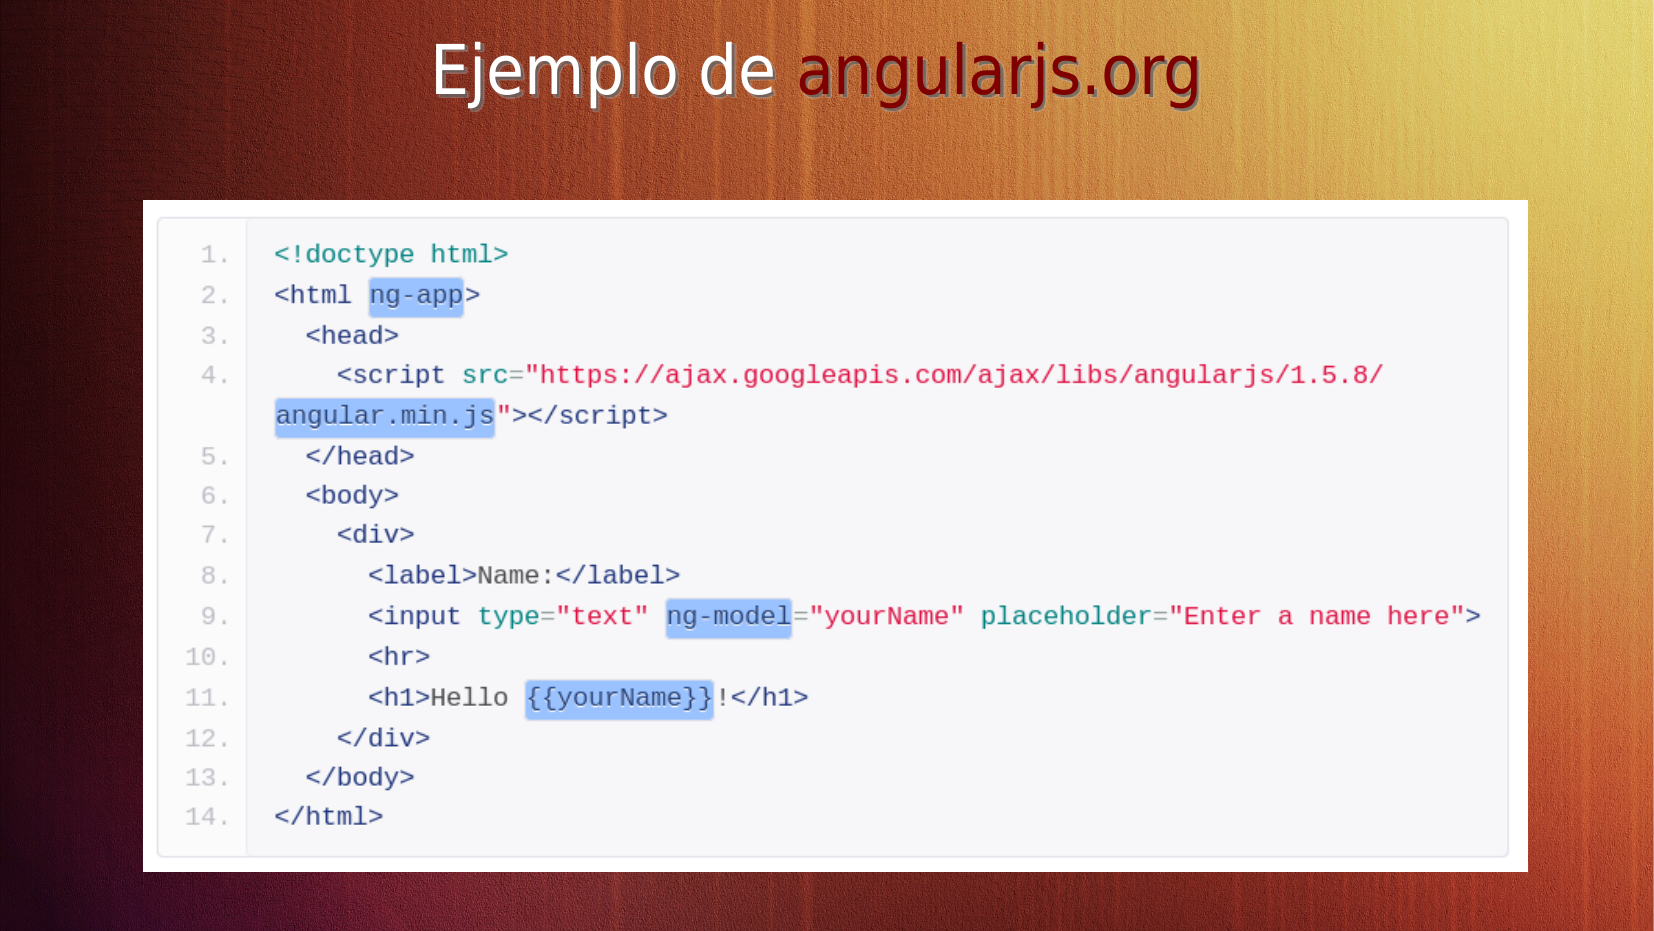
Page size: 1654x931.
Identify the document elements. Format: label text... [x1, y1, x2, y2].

picture [0, 0, 1654, 931]
title Ejemplo de angularjs.org [82, 31, 1571, 112]
